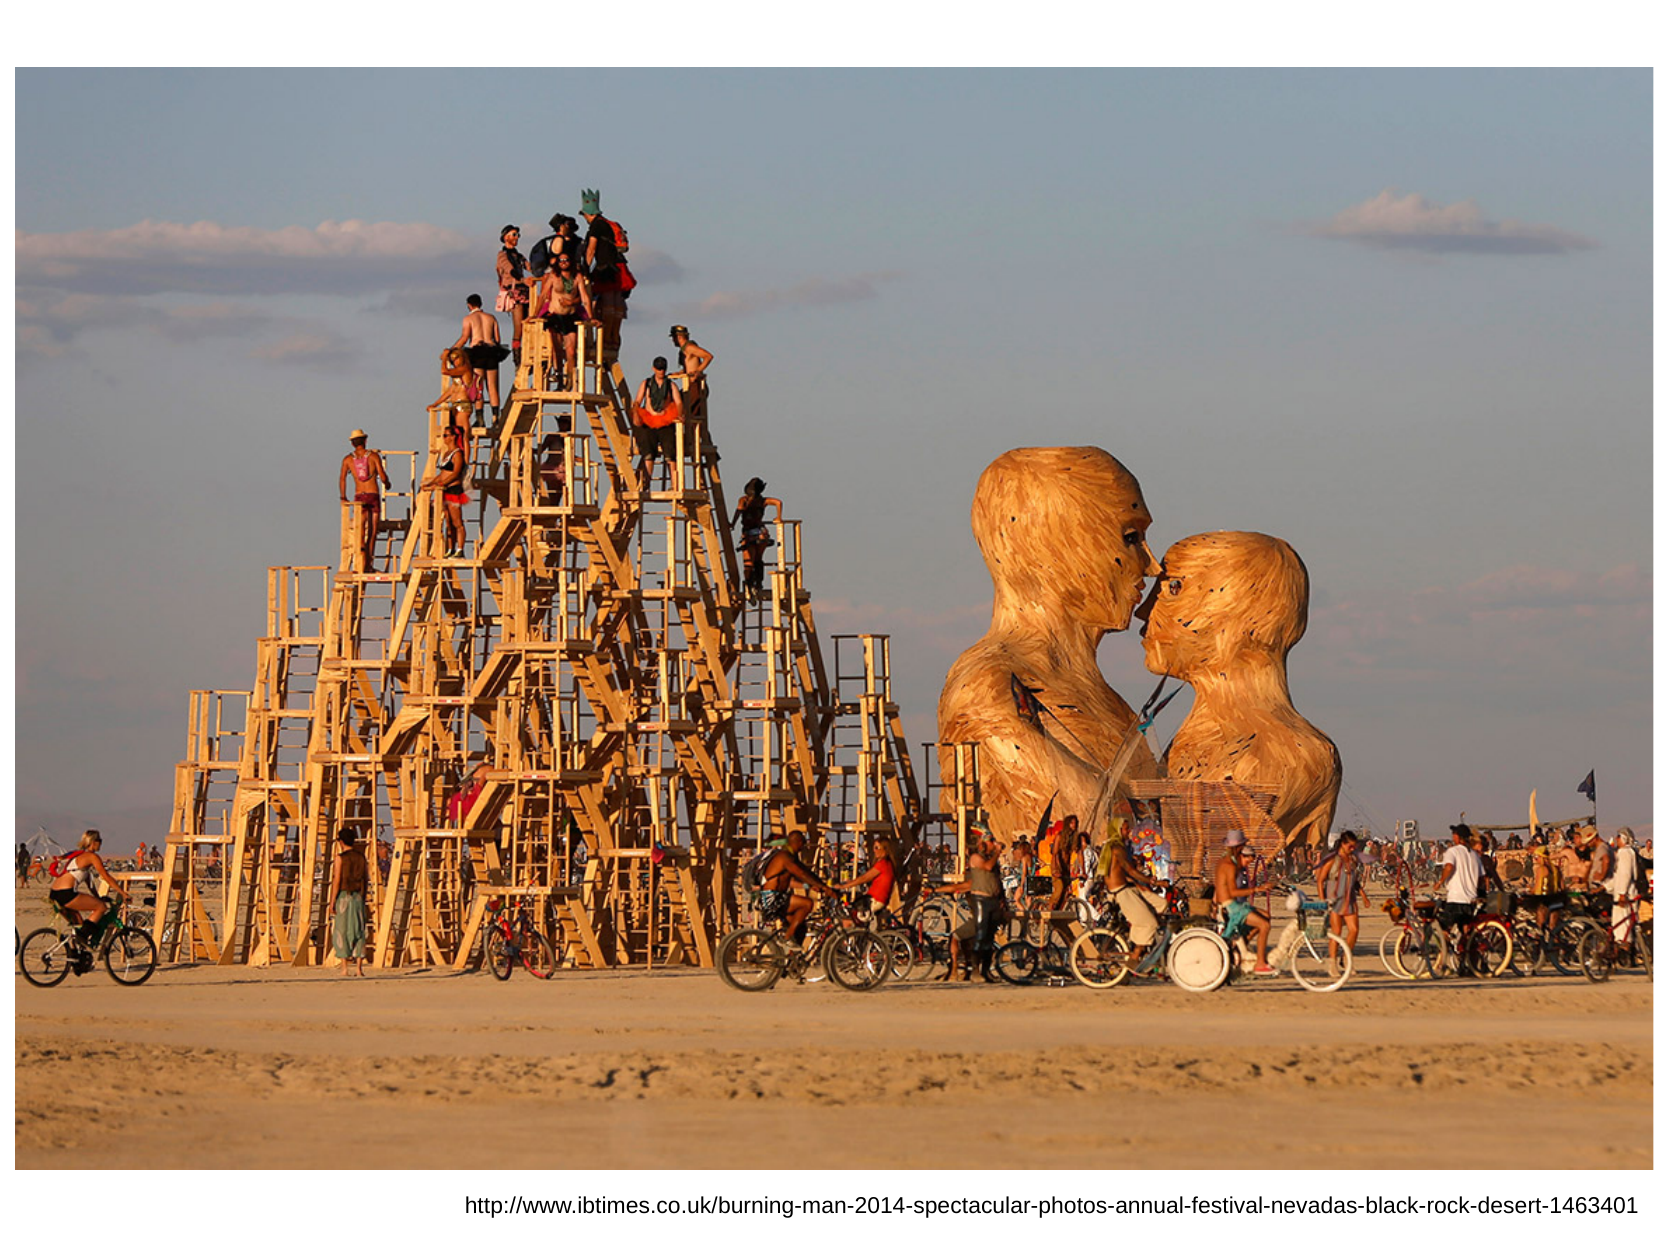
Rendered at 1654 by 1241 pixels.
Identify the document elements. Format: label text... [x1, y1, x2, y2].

picture [15, 67, 1654, 1171]
text_box http://www.ibtimes.co.uk/burning-man-2014-spectacular-photos-annual-festival-nevadas-black-rock-desert-1463401 [450, 1185, 1654, 1241]
